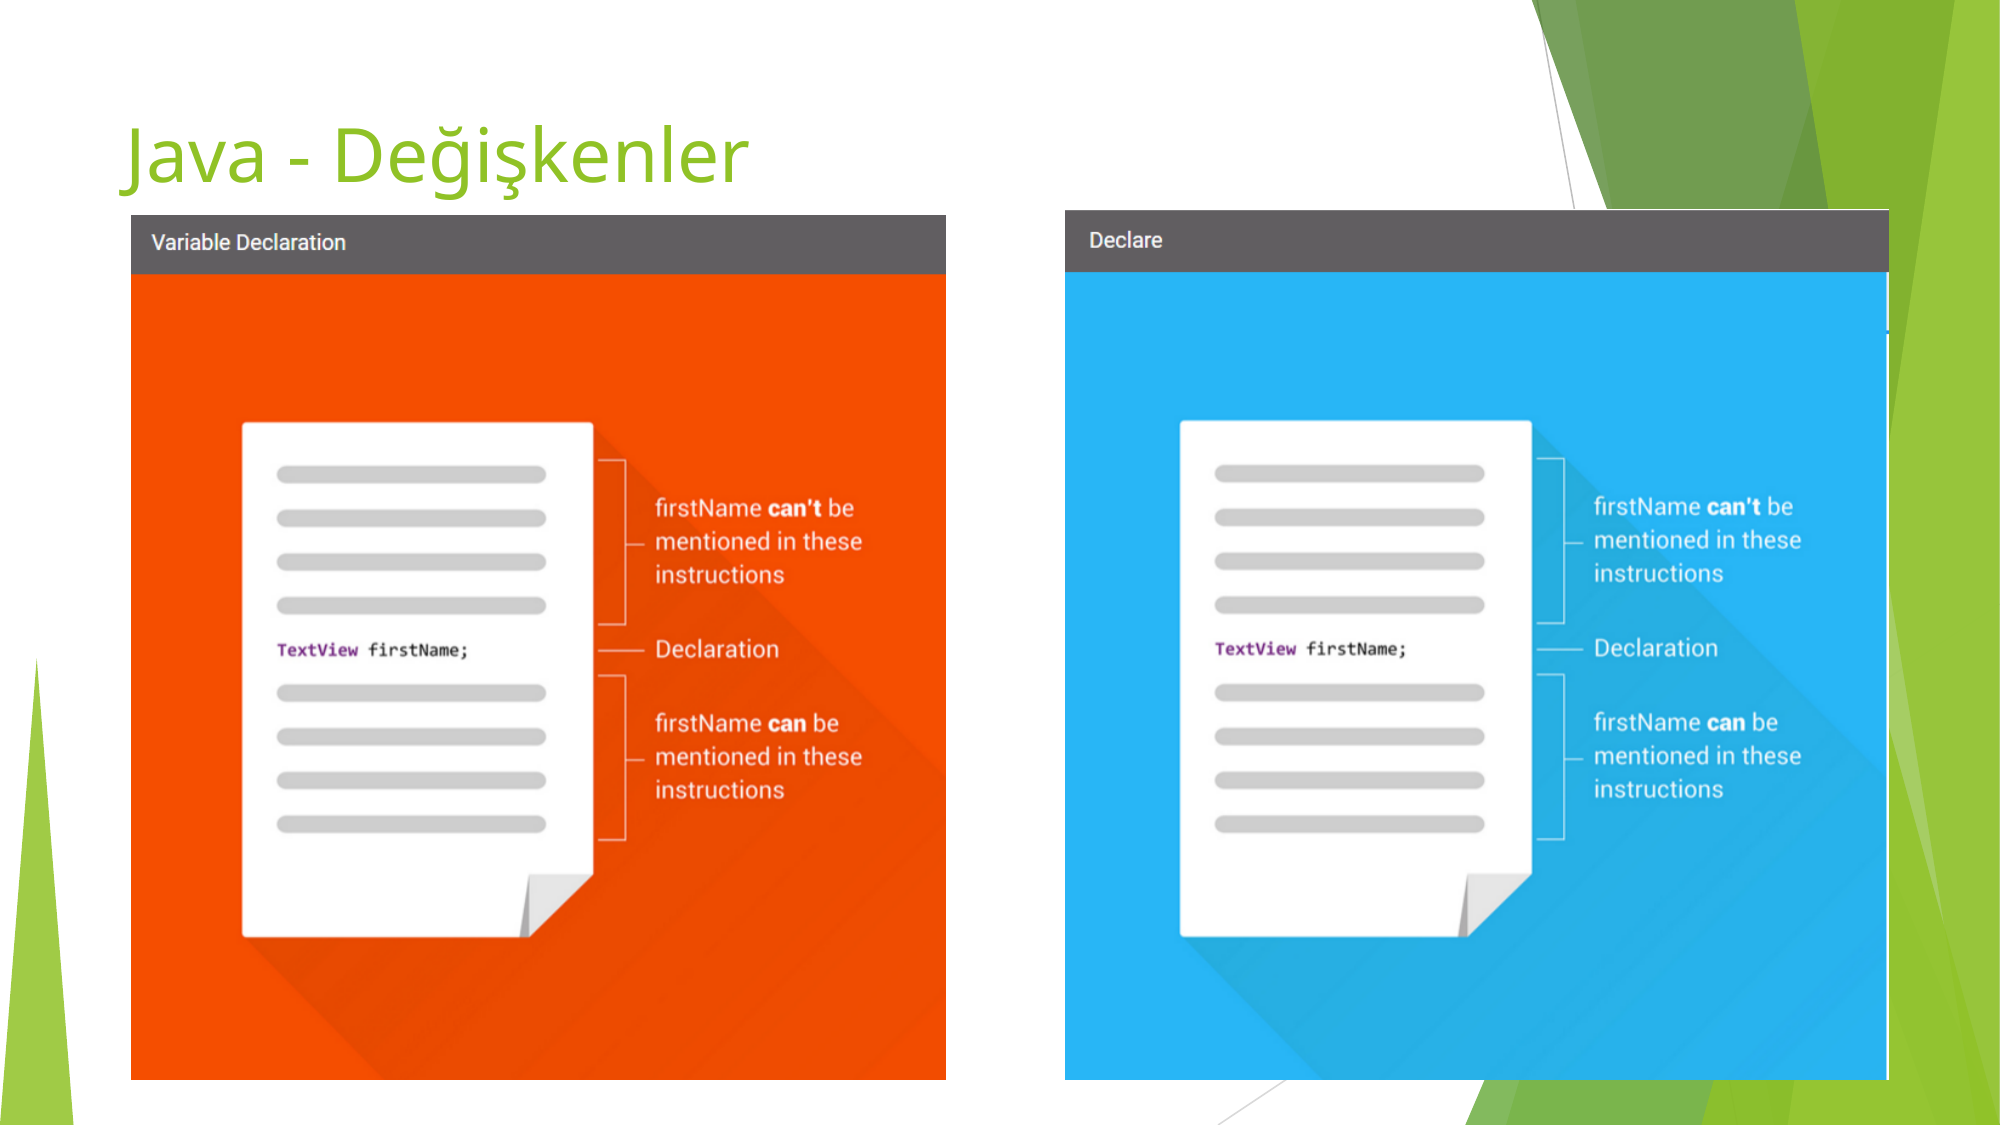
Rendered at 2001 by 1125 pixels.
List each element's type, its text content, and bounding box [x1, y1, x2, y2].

picture [131, 215, 946, 1081]
title Java - Değişkenler [111, 99, 1522, 317]
picture [1065, 209, 1889, 1081]
